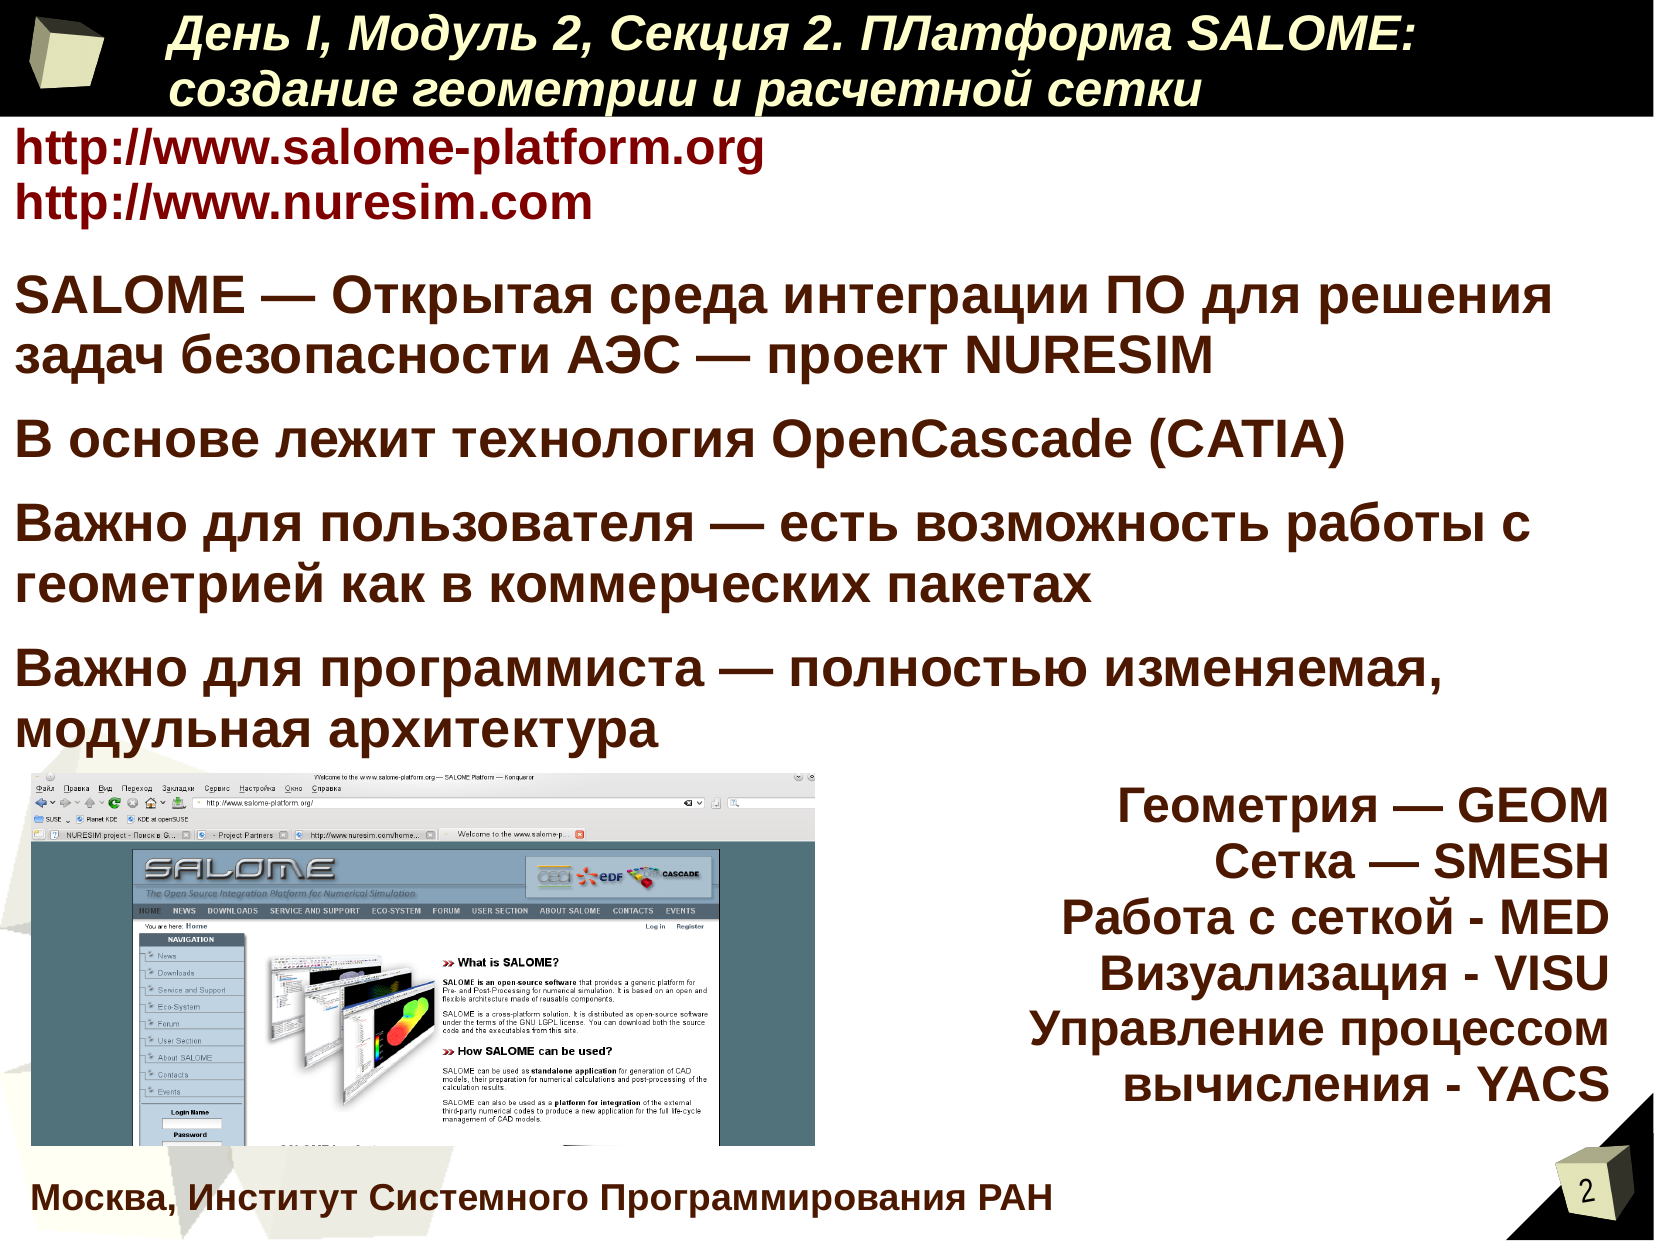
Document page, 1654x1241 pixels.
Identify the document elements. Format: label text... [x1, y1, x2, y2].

text_box SALOME — Открытая среда интеграции ПО для решения задач безопасности АЭС — проект NURESIM В основе лежит технология OpenCascade (CATIA) Важно для пользователя — есть возможность работы с геометрией как в коммерческих пакетах Важно для программиста — полностью изменяемая, модульная архитектура [0, 256, 1654, 767]
text_box Геометрия — GEOM Сетка — SMESH Работа с сеткой - MED Визуализация - VISU Управление процессом вычисления - YACS [857, 770, 1626, 1184]
picture [464, 1193, 472, 1198]
text_box http://www.salome-platform.org http://www.nuresim.com [0, 111, 1654, 238]
picture [0, 767, 815, 1241]
